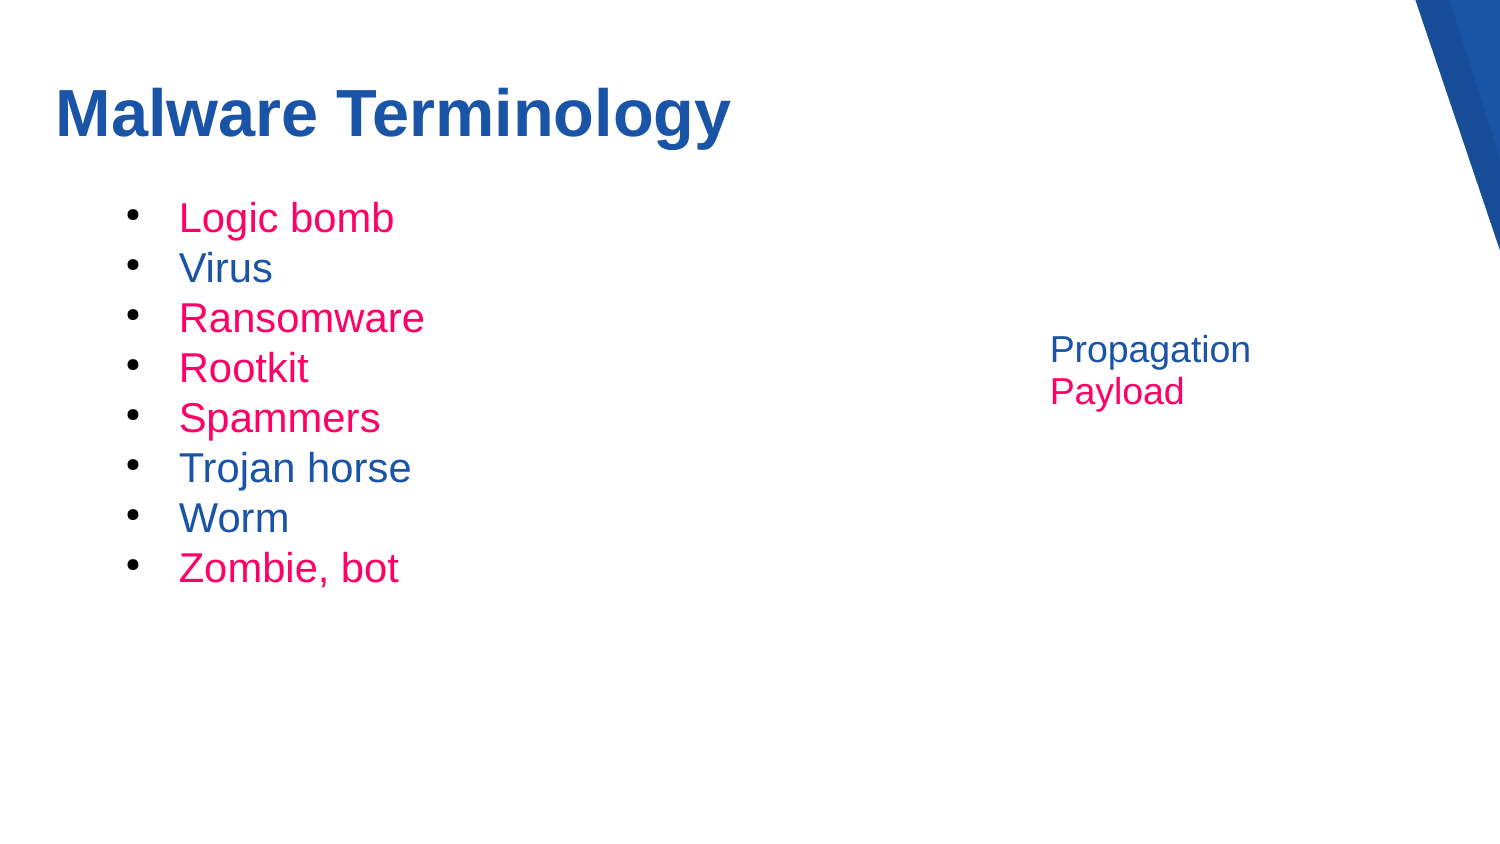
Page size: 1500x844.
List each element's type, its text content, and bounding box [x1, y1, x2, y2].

title Malware Terminology [40, 97, 1231, 166]
text_box Propagation Payload [1035, 321, 1267, 421]
list Logic bomb Virus Ransomware Rootkit Spammers Trojan horse Worm Zombie, bot [92, 176, 1459, 844]
